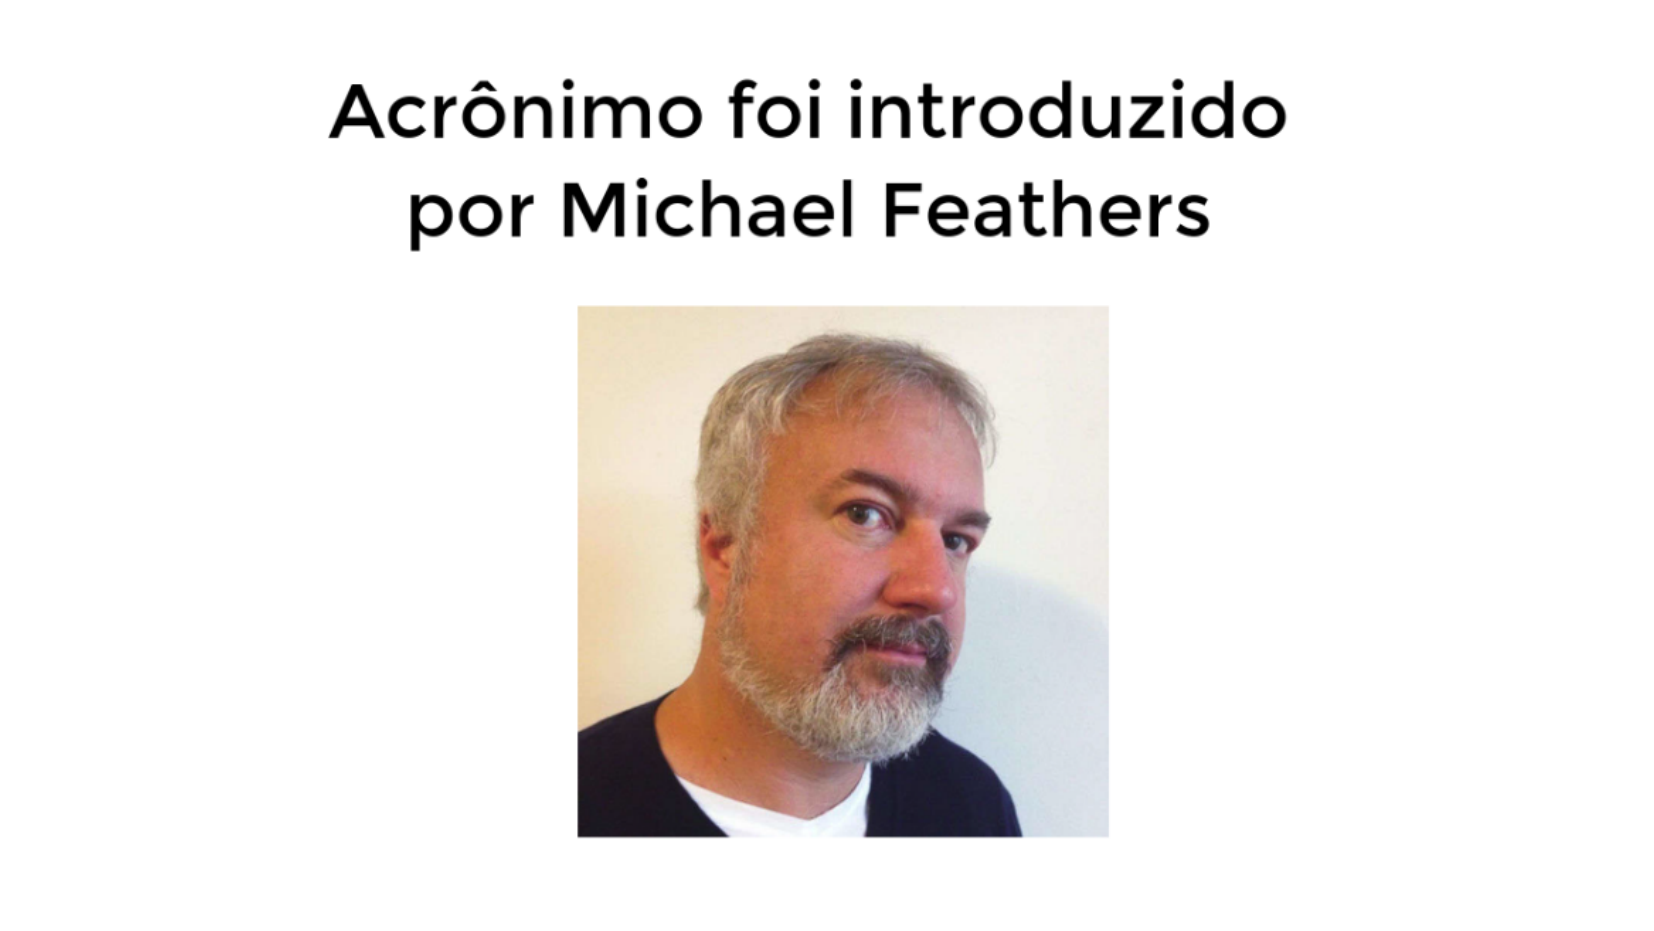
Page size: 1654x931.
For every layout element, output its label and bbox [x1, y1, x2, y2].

picture [266, 0, 1391, 930]
